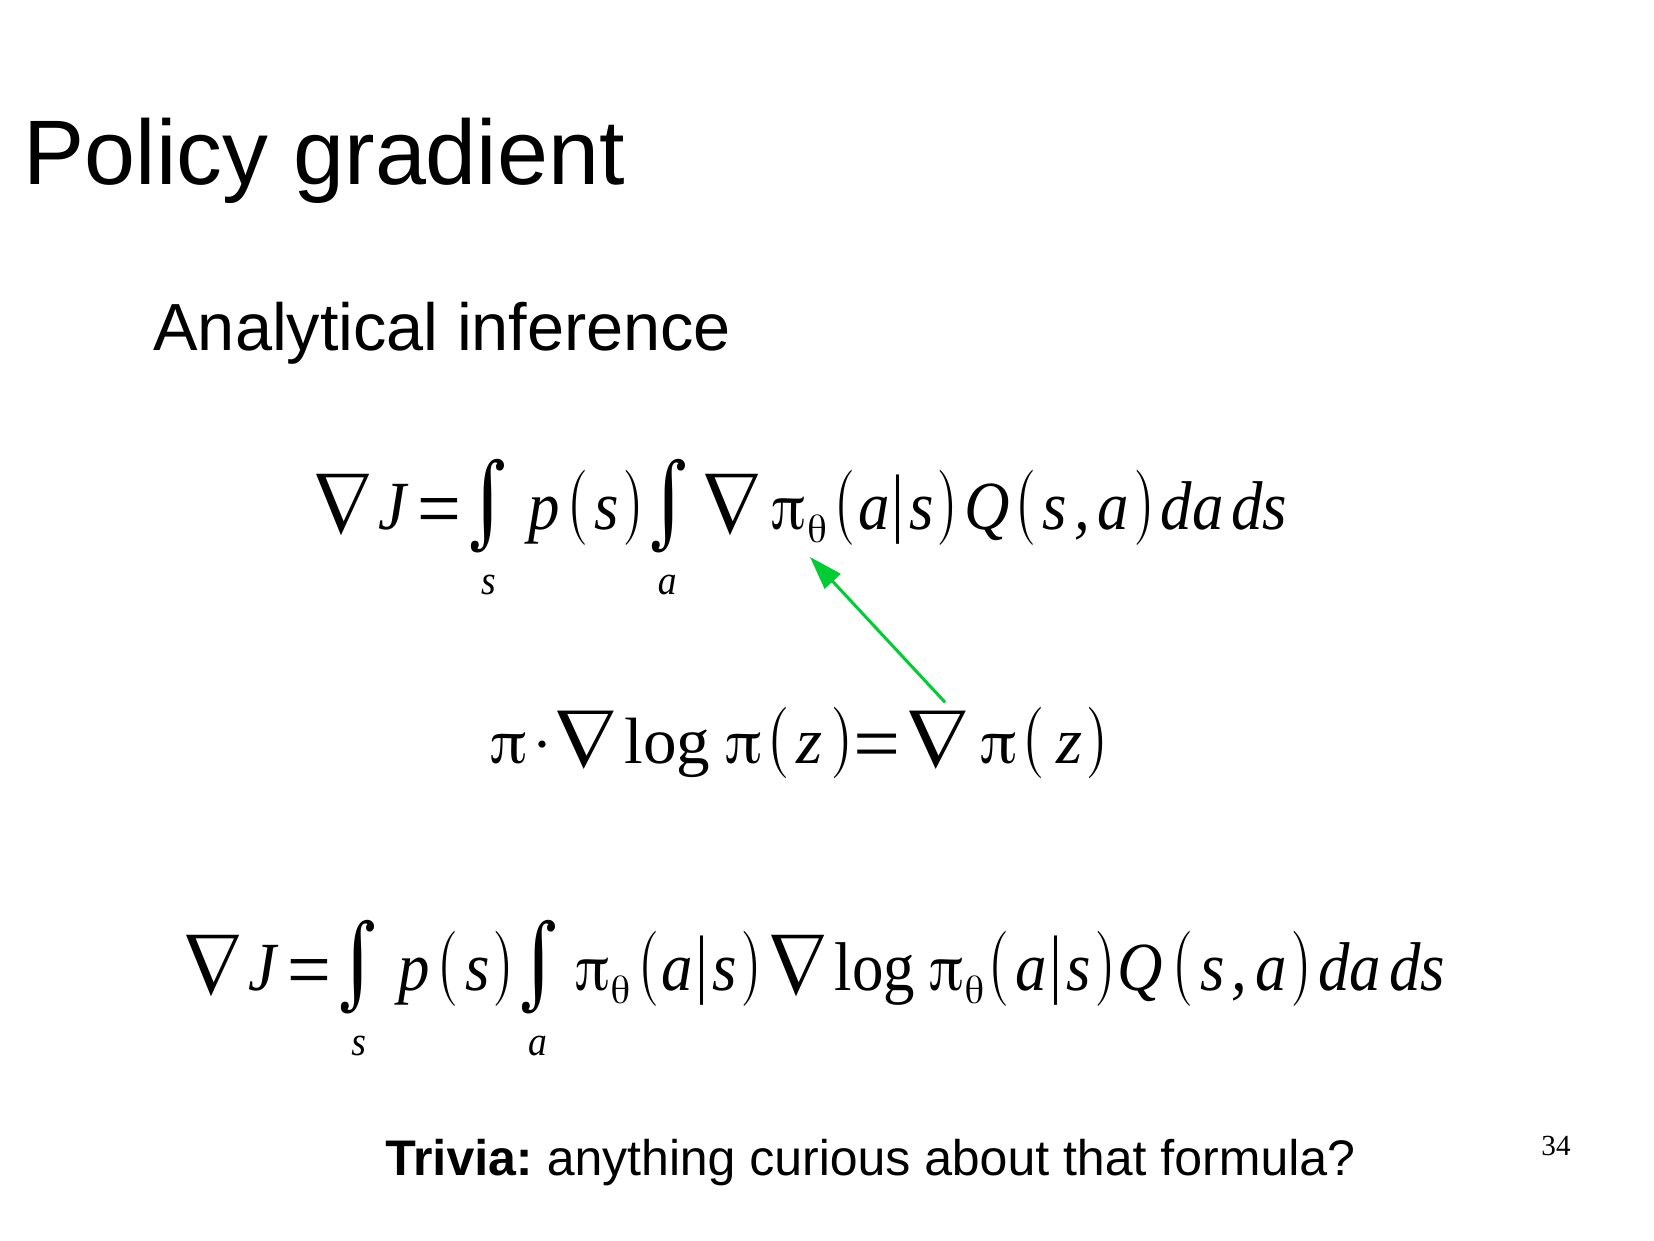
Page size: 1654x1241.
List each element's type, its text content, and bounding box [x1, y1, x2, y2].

chart [296, 452, 1306, 604]
chart [166, 912, 1463, 1064]
chart [473, 702, 1126, 782]
list Analytical inference [82, 290, 1571, 1010]
text_box Trivia: anything curious about that formula? [370, 1123, 1371, 1195]
title Policy gradient [23, 49, 1512, 257]
